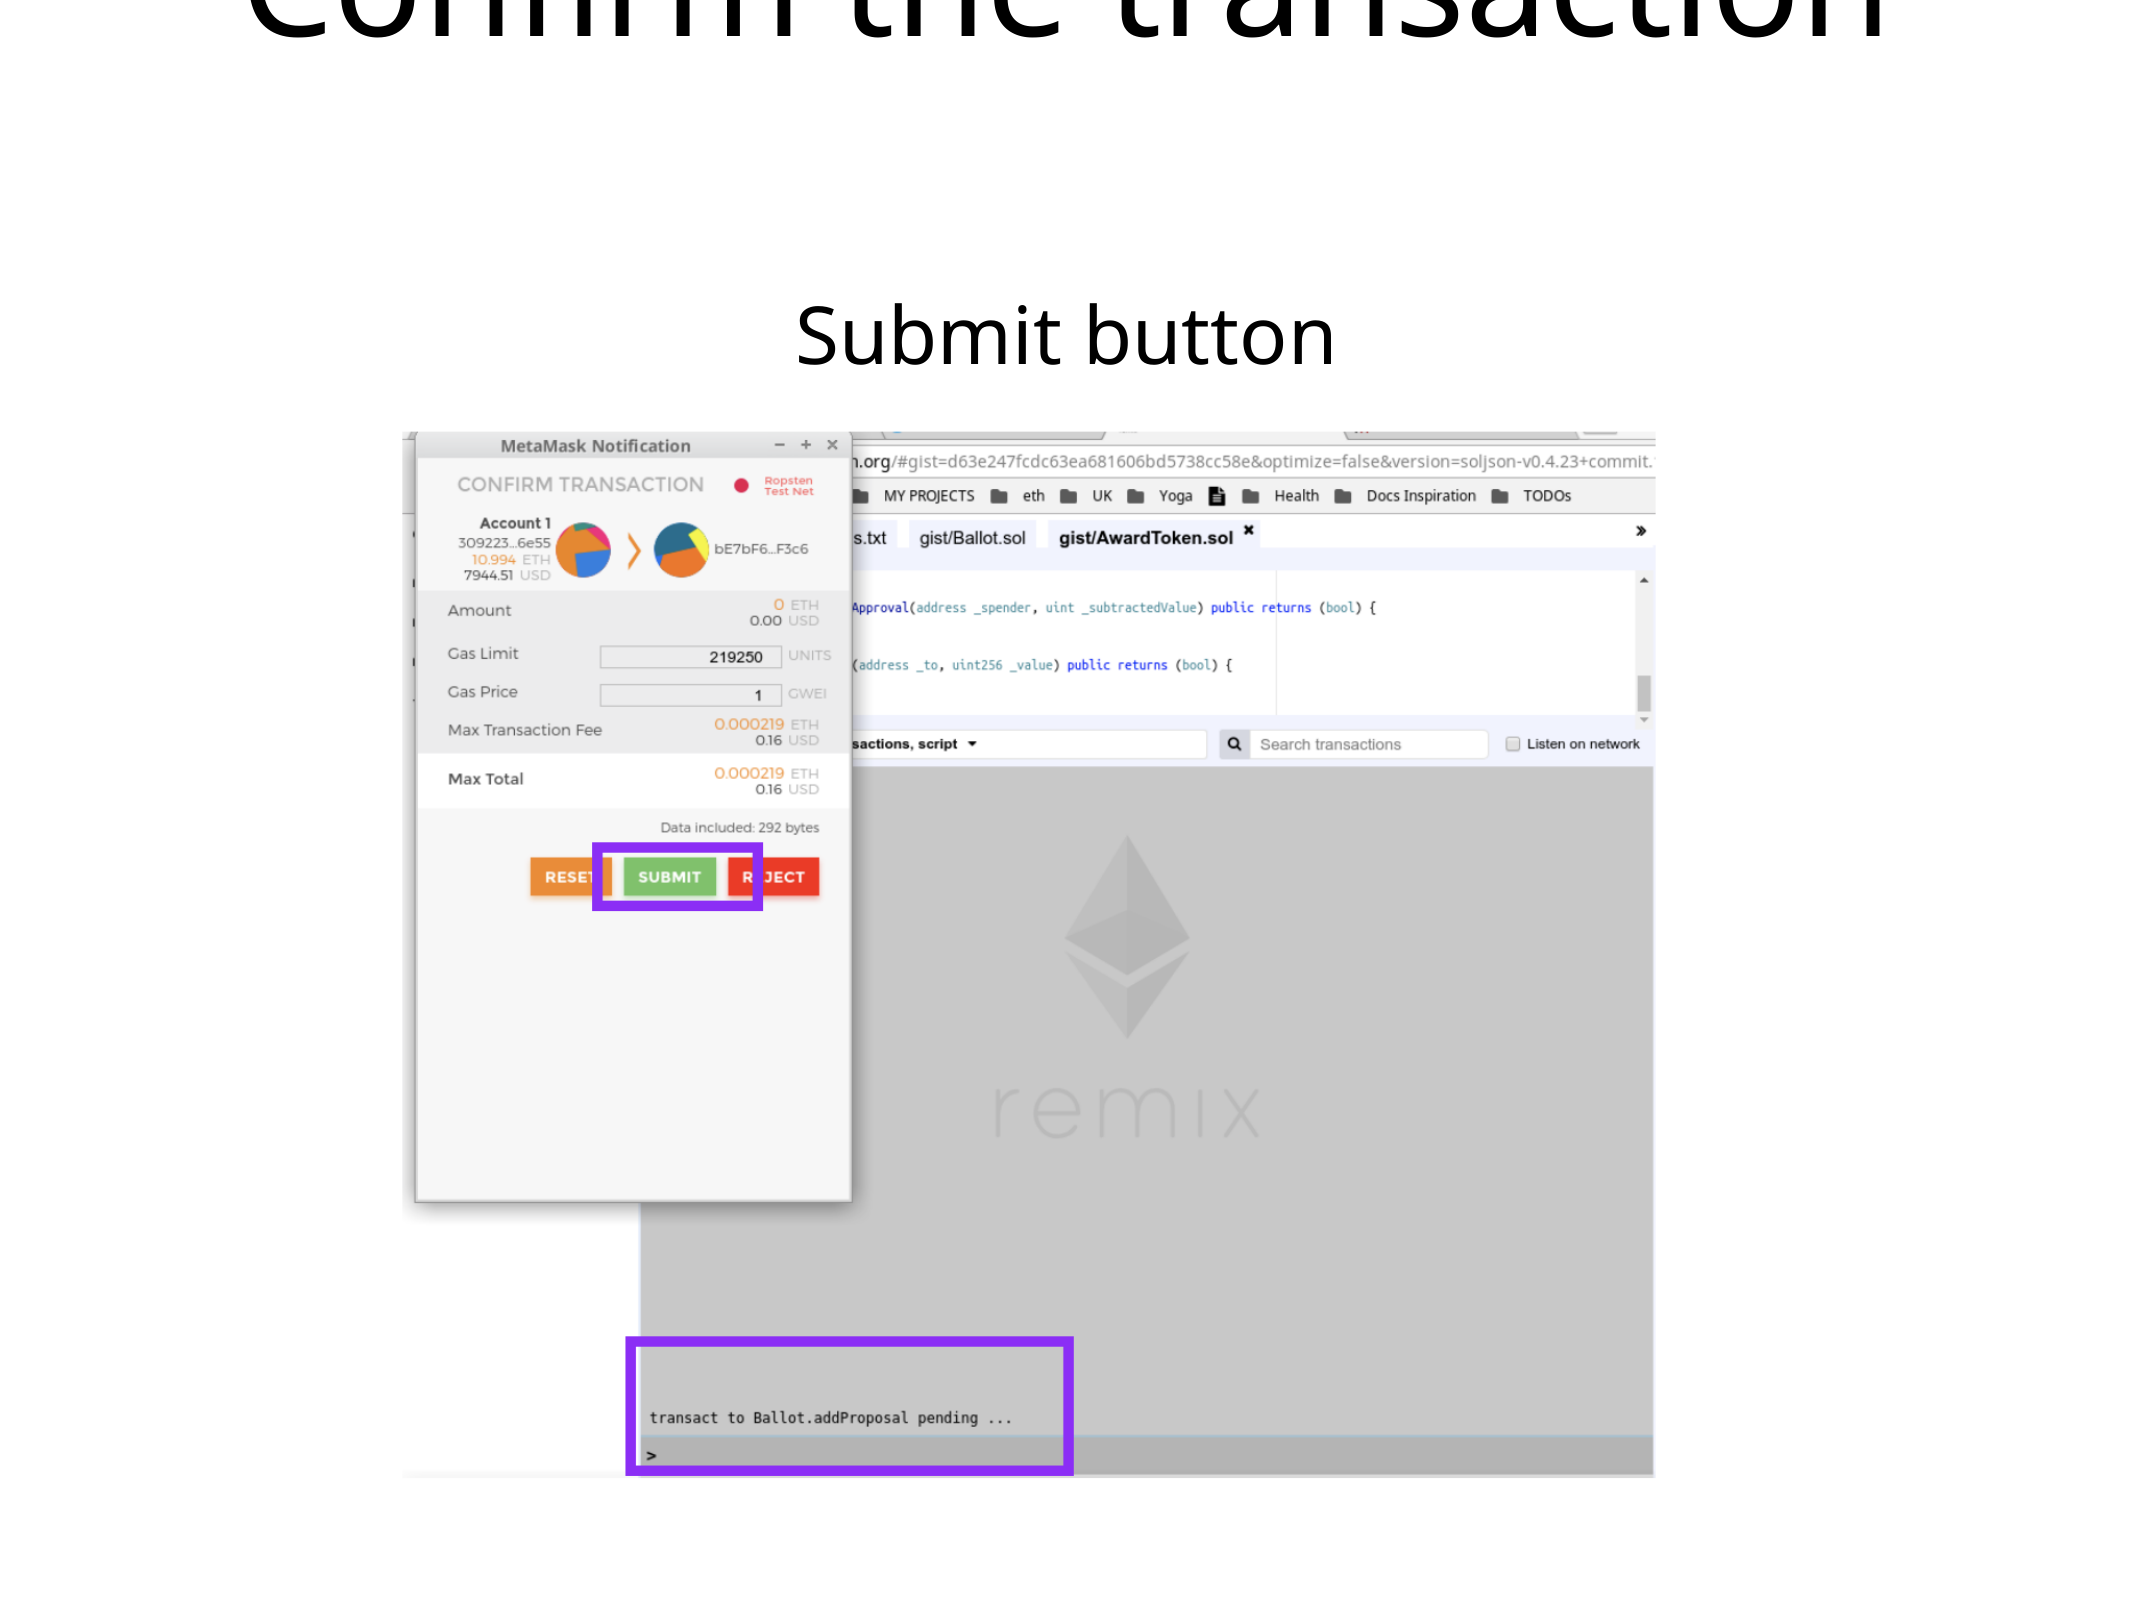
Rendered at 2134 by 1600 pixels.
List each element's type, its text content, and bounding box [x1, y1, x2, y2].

subtitle Submit button ( when dependencies.js is the active file ) [112, 277, 2021, 558]
title Confirm the transaction [69, 0, 2064, 423]
picture [369, 415, 1714, 1502]
